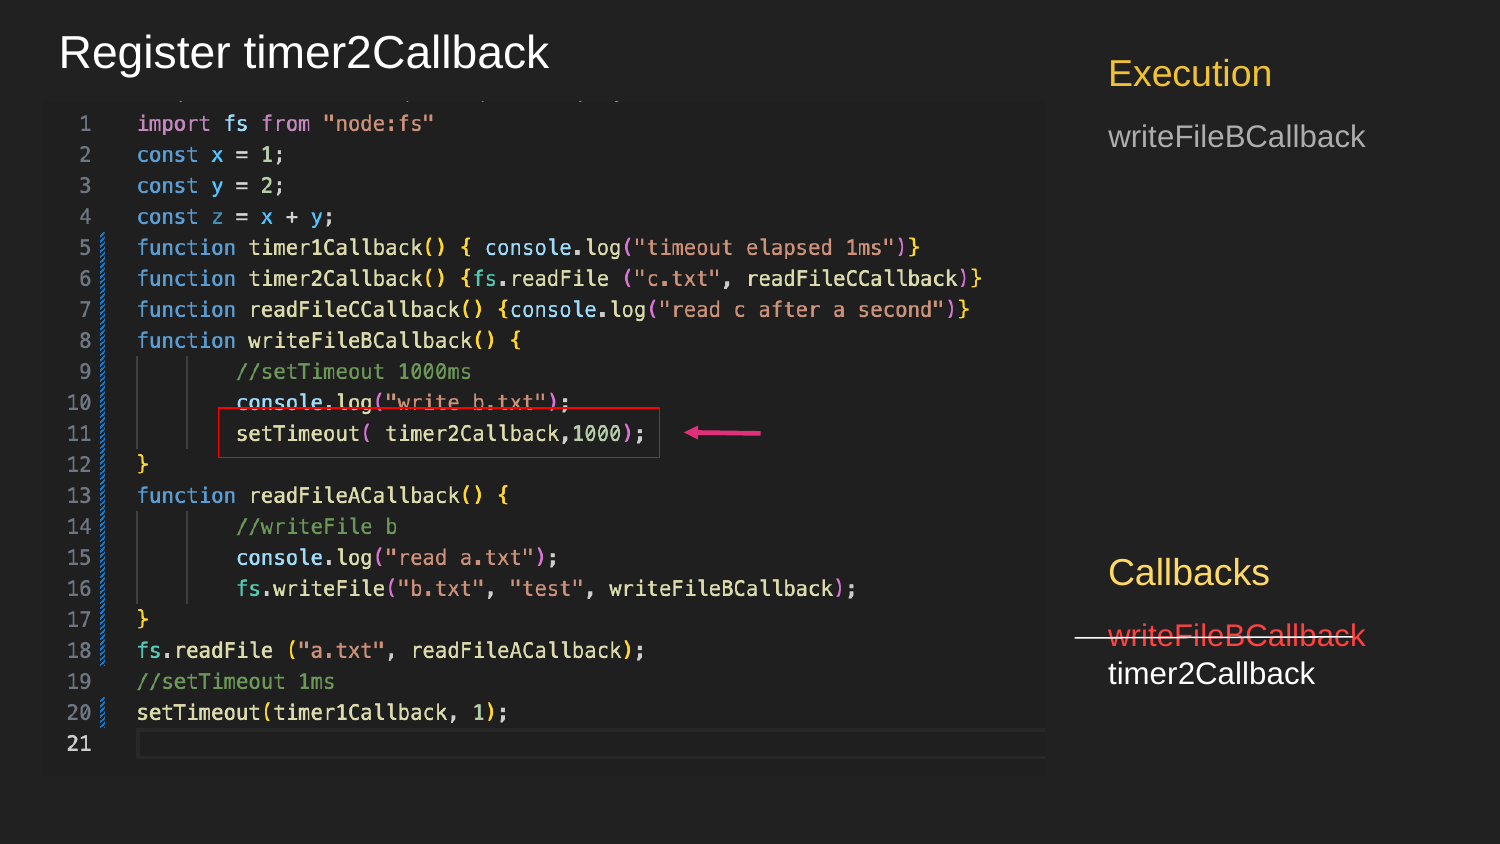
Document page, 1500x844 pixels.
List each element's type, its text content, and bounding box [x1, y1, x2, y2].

text_box Callbacks [1093, 532, 1349, 600]
title Register timer2Callback [43, 7, 921, 102]
text_box writeFileBCallback [1093, 101, 1400, 308]
text_box writeFileBCallback timer2Callback [1093, 600, 1424, 807]
text_box Execution [1093, 33, 1349, 102]
picture [43, 101, 1045, 776]
